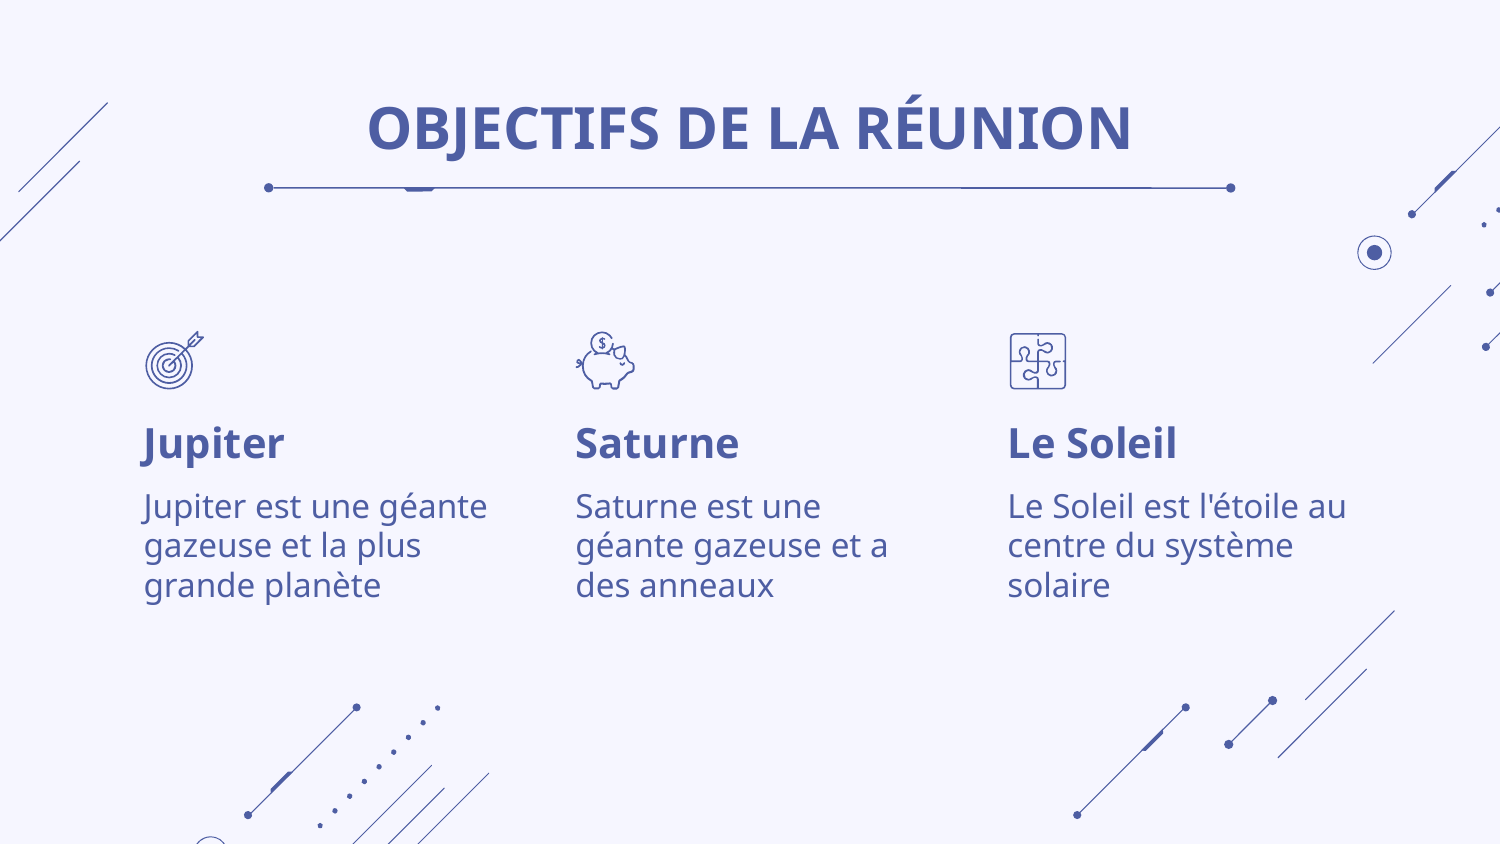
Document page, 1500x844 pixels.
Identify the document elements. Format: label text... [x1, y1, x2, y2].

text_box [1009, 333, 1067, 390]
text_box [1073, 703, 1190, 820]
subtitle Le Soleil [992, 416, 1372, 472]
text_box [264, 183, 274, 193]
subtitle Saturne est une géante gazeuse et a des anneaux [560, 484, 940, 611]
subtitle Jupiter est une géante gazeuse et la plus grande planète [128, 484, 508, 611]
text_box [1277, 668, 1367, 759]
subtitle Le Soleil est l'étoile au centre du système solaire [992, 484, 1372, 611]
text_box [145, 330, 204, 390]
text_box [1305, 610, 1395, 701]
text_box [1226, 183, 1236, 193]
text_box [1224, 695, 1278, 750]
title OBJECTIFS DE LA RÉUNION [128, 91, 1372, 186]
text_box [598, 337, 606, 350]
text_box [575, 331, 635, 390]
subtitle Saturne [560, 416, 940, 472]
subtitle Jupiter [128, 416, 508, 472]
